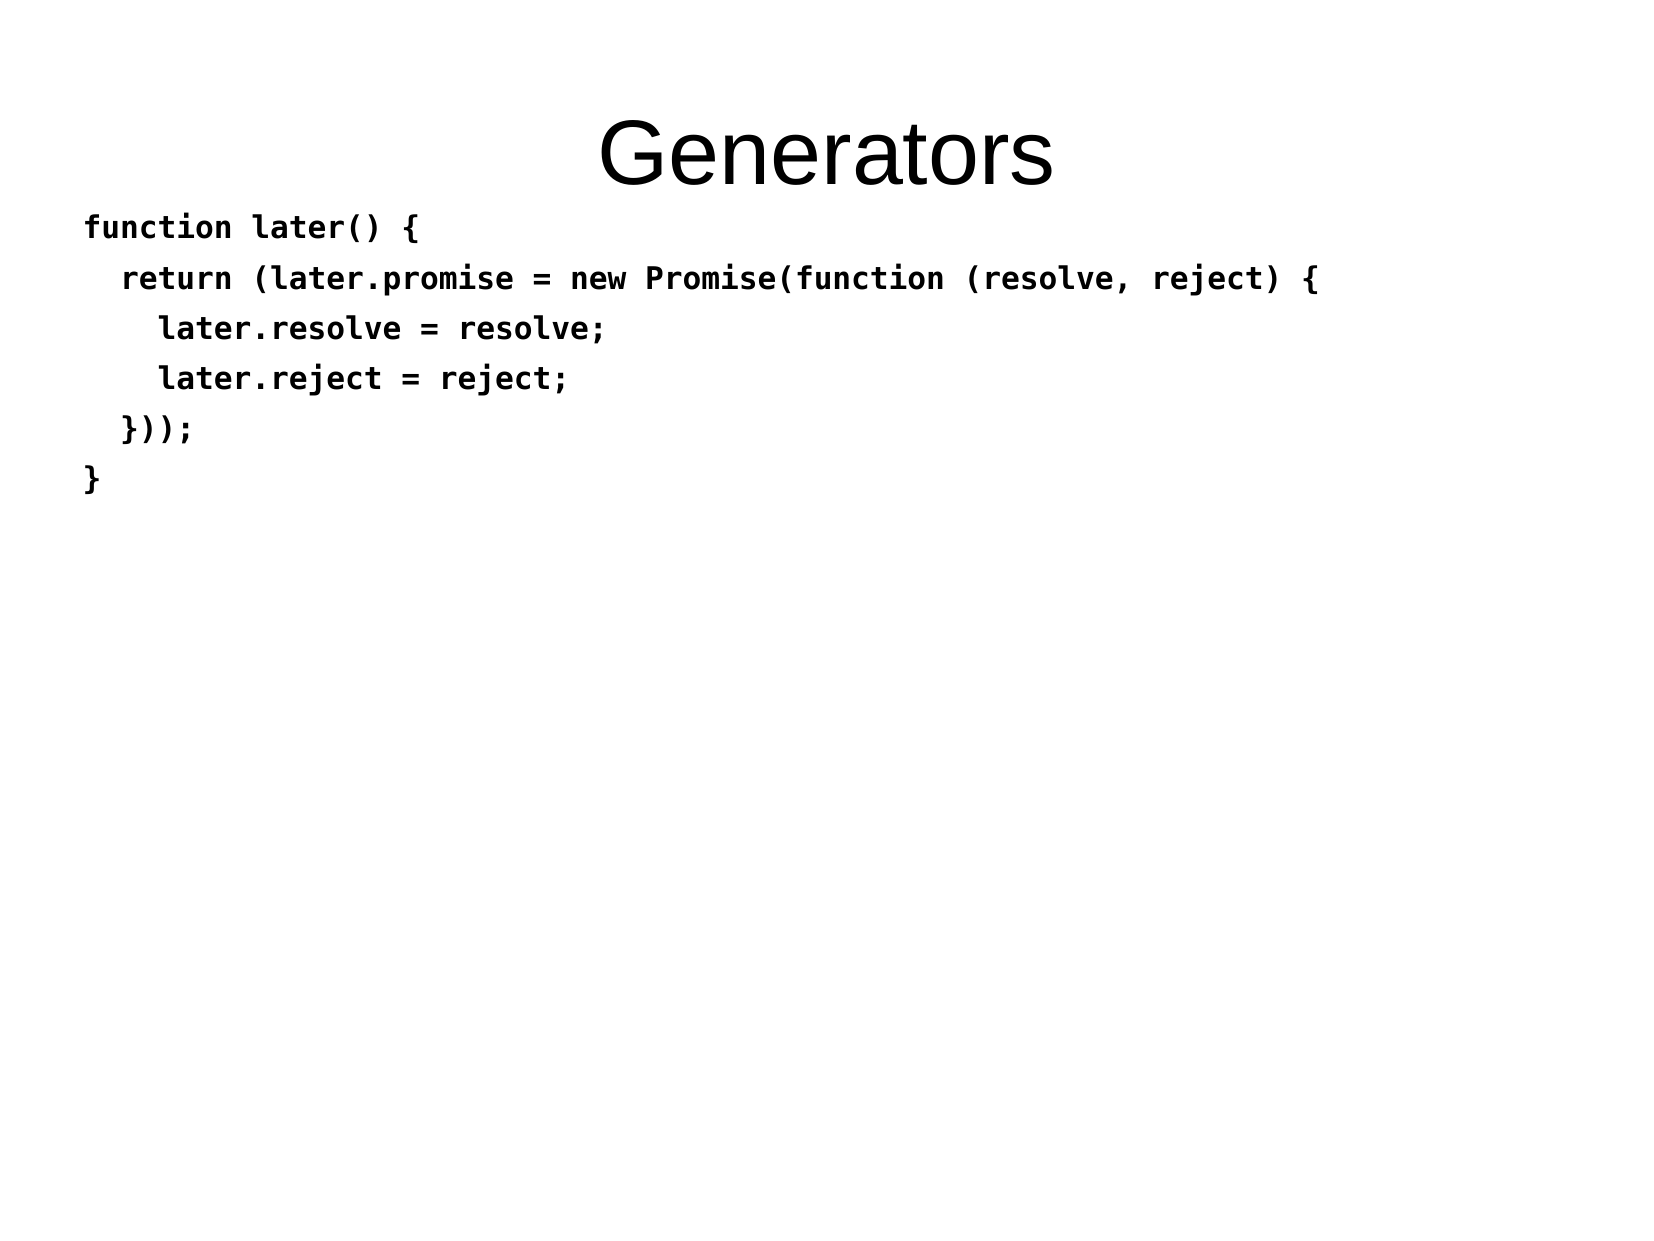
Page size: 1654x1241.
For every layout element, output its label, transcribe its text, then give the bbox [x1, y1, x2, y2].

list function later() { return (later.promise = new Promise(function (resolve, reject) { later.resolve = resolve; later.reject = reject; })); } function *createGenerator() { console.log('created'); later.value = yield later(); console.log(later.value); } var g = createGenerator(); // nothing logged g.next(); // created, {value: Promise, done: false} Promise.resolve(later.promise).then(function (value) { g.next(value); }); later.resolve(Math.random()); [82, 210, 1571, 1201]
title Generators [82, 49, 1571, 210]
